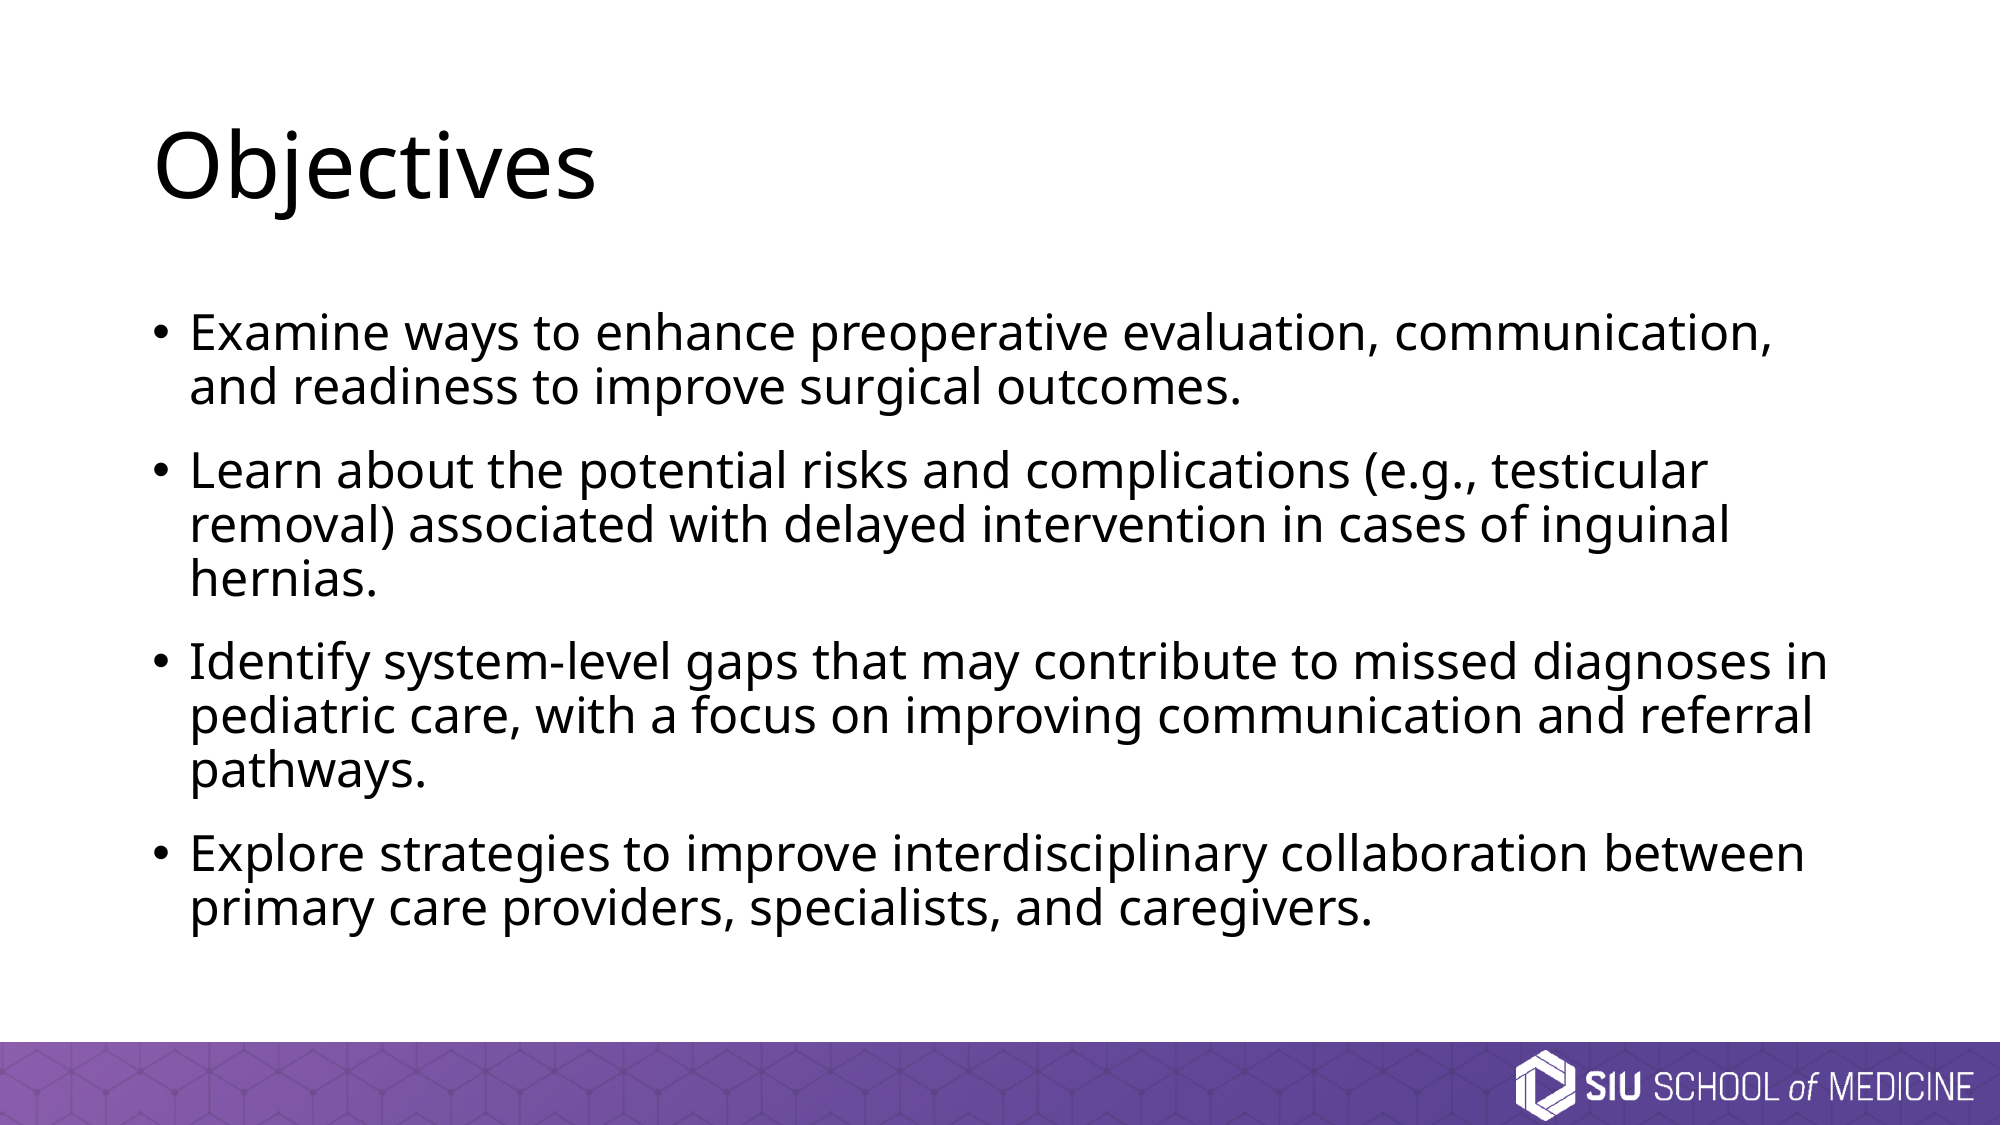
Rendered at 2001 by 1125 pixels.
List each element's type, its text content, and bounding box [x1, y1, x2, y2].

title Objectives [137, 59, 1863, 224]
picture [0, 1042, 2000, 1125]
list Examine ways to enhance preoperative evaluation, communication, and readiness to improve surgical outcomes. Learn about the potential risks and complications (e.g., testicular removal) associated with delayed intervention in cases of inguinal hernias. Identify system-level gaps that may contribute to missed diagnoses in pediatric care, with a focus on improving communication and referral pathways. Explore strategies to improve interdisciplinary collaboration between primary care providers, specialists, and caregivers. [137, 224, 1863, 976]
